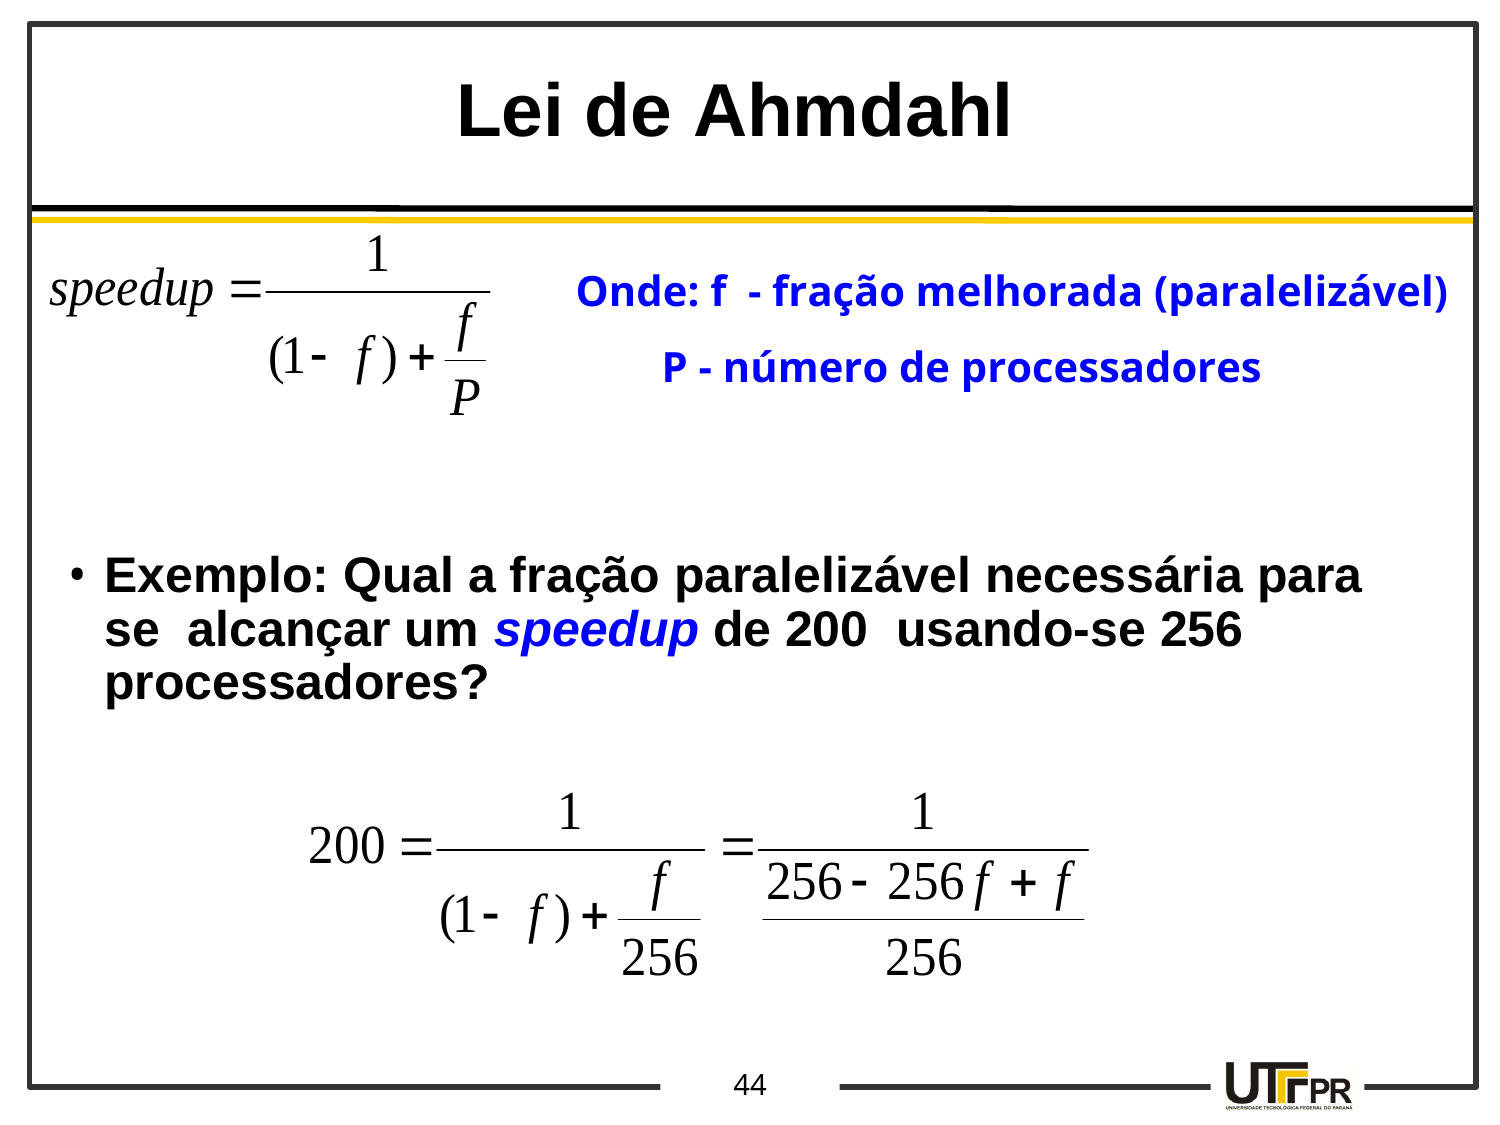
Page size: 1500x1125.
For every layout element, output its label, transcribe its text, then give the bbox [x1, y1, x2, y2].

chart [41, 220, 502, 428]
text_box Onde: f - fração melhorada (paralelizável) P - número de processadores [560, 256, 1500, 399]
picture [1225, 1062, 1353, 1110]
list Exemplo: Qual a fração paralelizável necessária para se alcançar um speedup de 200 usando-se 256 processadores? [53, 207, 1447, 1059]
title Lei de Ahmdahl [147, 42, 1323, 179]
chart [301, 776, 1101, 988]
